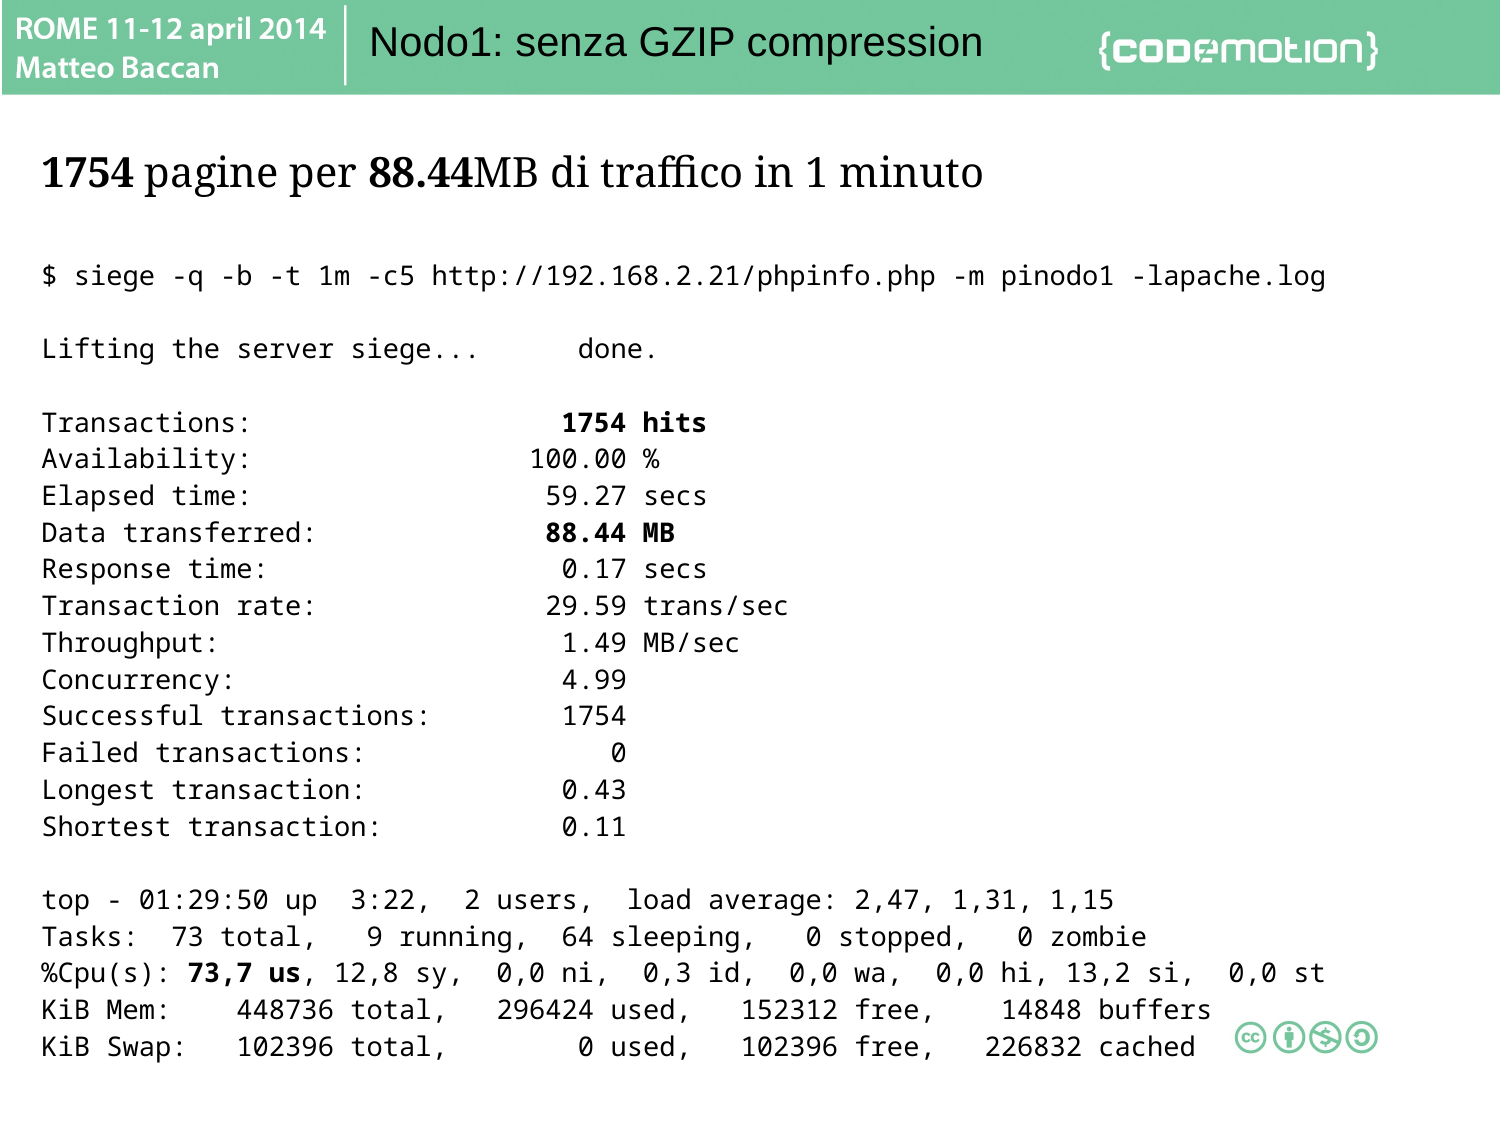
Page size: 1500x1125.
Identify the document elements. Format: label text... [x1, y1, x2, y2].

list Nodo1: senza GZIP compression [354, 11, 1380, 87]
text_box 1754 pagine per 88.44MB di traffico in 1 minuto $ siege -q -b -t 1m -c5 http://192.168.2.21/phpinfo.php -m pinodo1 -lapache.log Lifting the server siege... done. Transactions: 1754 hits Availability: 100.00 % Elapsed time: 59.27 secs Data transferred: 88.44 MB Response time: 0.17 secs Transaction rate: 29.59 trans/sec Throughput: 1.49 MB/sec Concurrency: 4.99 Successful transactions: 1754 Failed transactions: 0 Longest transaction: 0.43 Shortest transaction: 0.11 top - 01:29:50 up 3:22, 2 users, load average: 2,47, 1,31, 1,15 Tasks: 73 total, 9 running, 64 sleeping, 0 stopped, 0 zombie %Cpu(s): 73,7 us, 12,8 sy, 0,0 ni, 0,3 id, 0,0 wa, 0,0 hi, 13,2 si, 0,0 st KiB Mem: 448736 total, 296424 used, 152312 free, 14848 buffers KiB Swap: 102396 total, 0 used, 102396 free, 226832 cached [26, 134, 1394, 839]
picture [2, 0, 1500, 1125]
